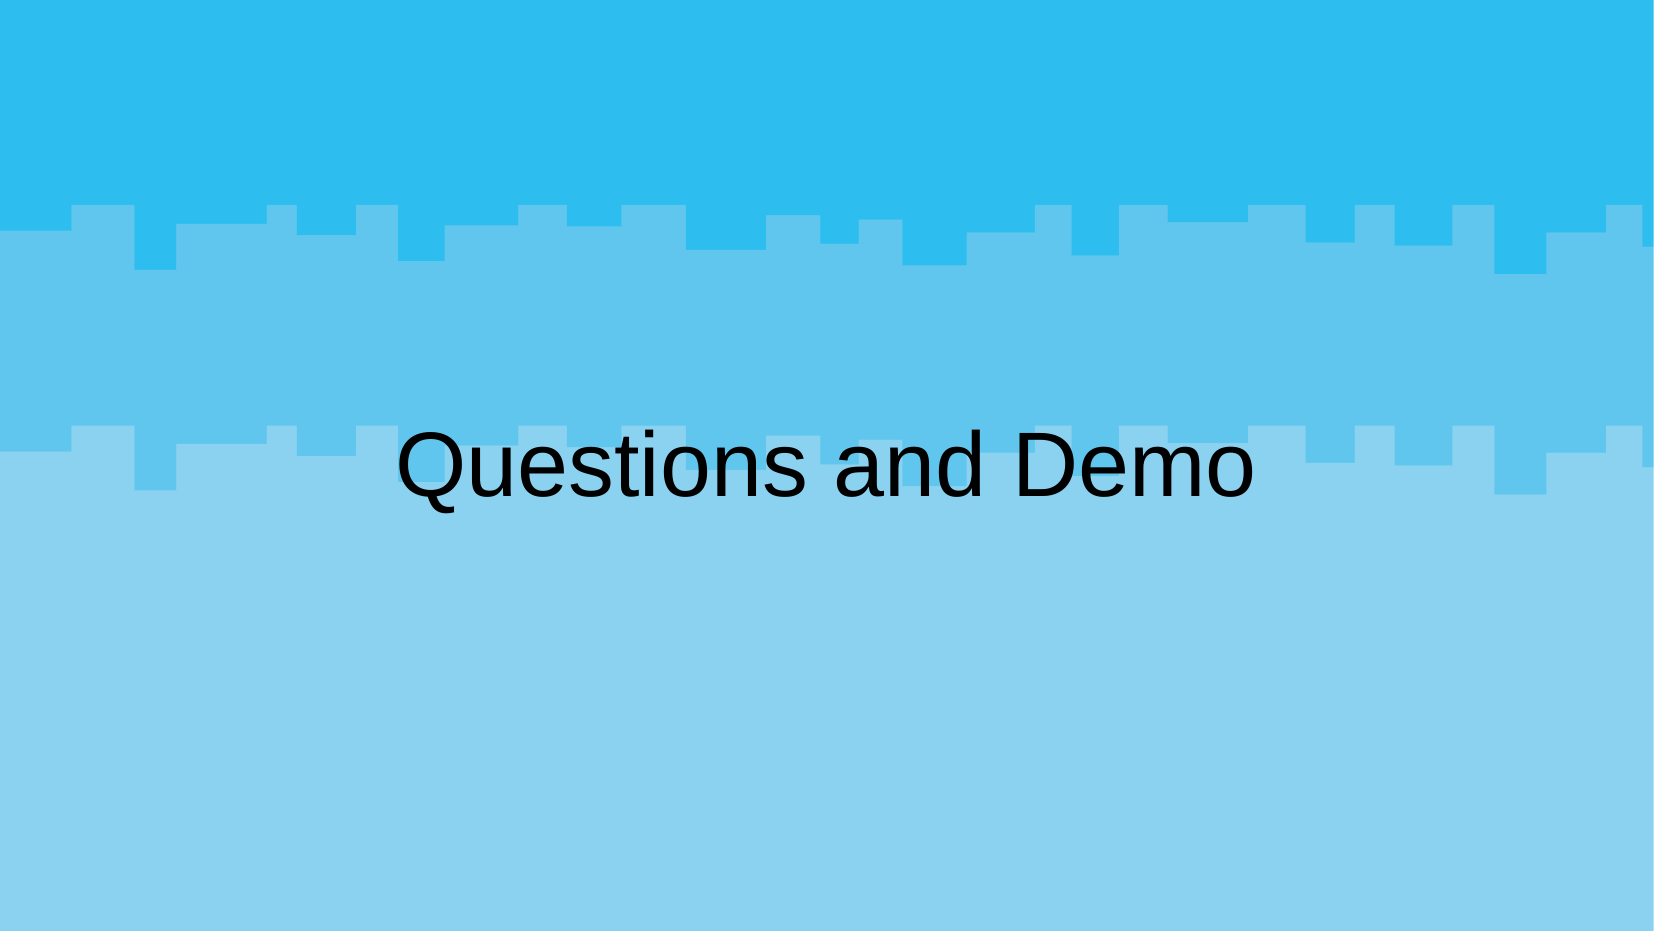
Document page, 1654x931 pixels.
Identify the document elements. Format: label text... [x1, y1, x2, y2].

picture [0, 0, 1654, 931]
title Questions and Demo [82, 395, 1571, 536]
